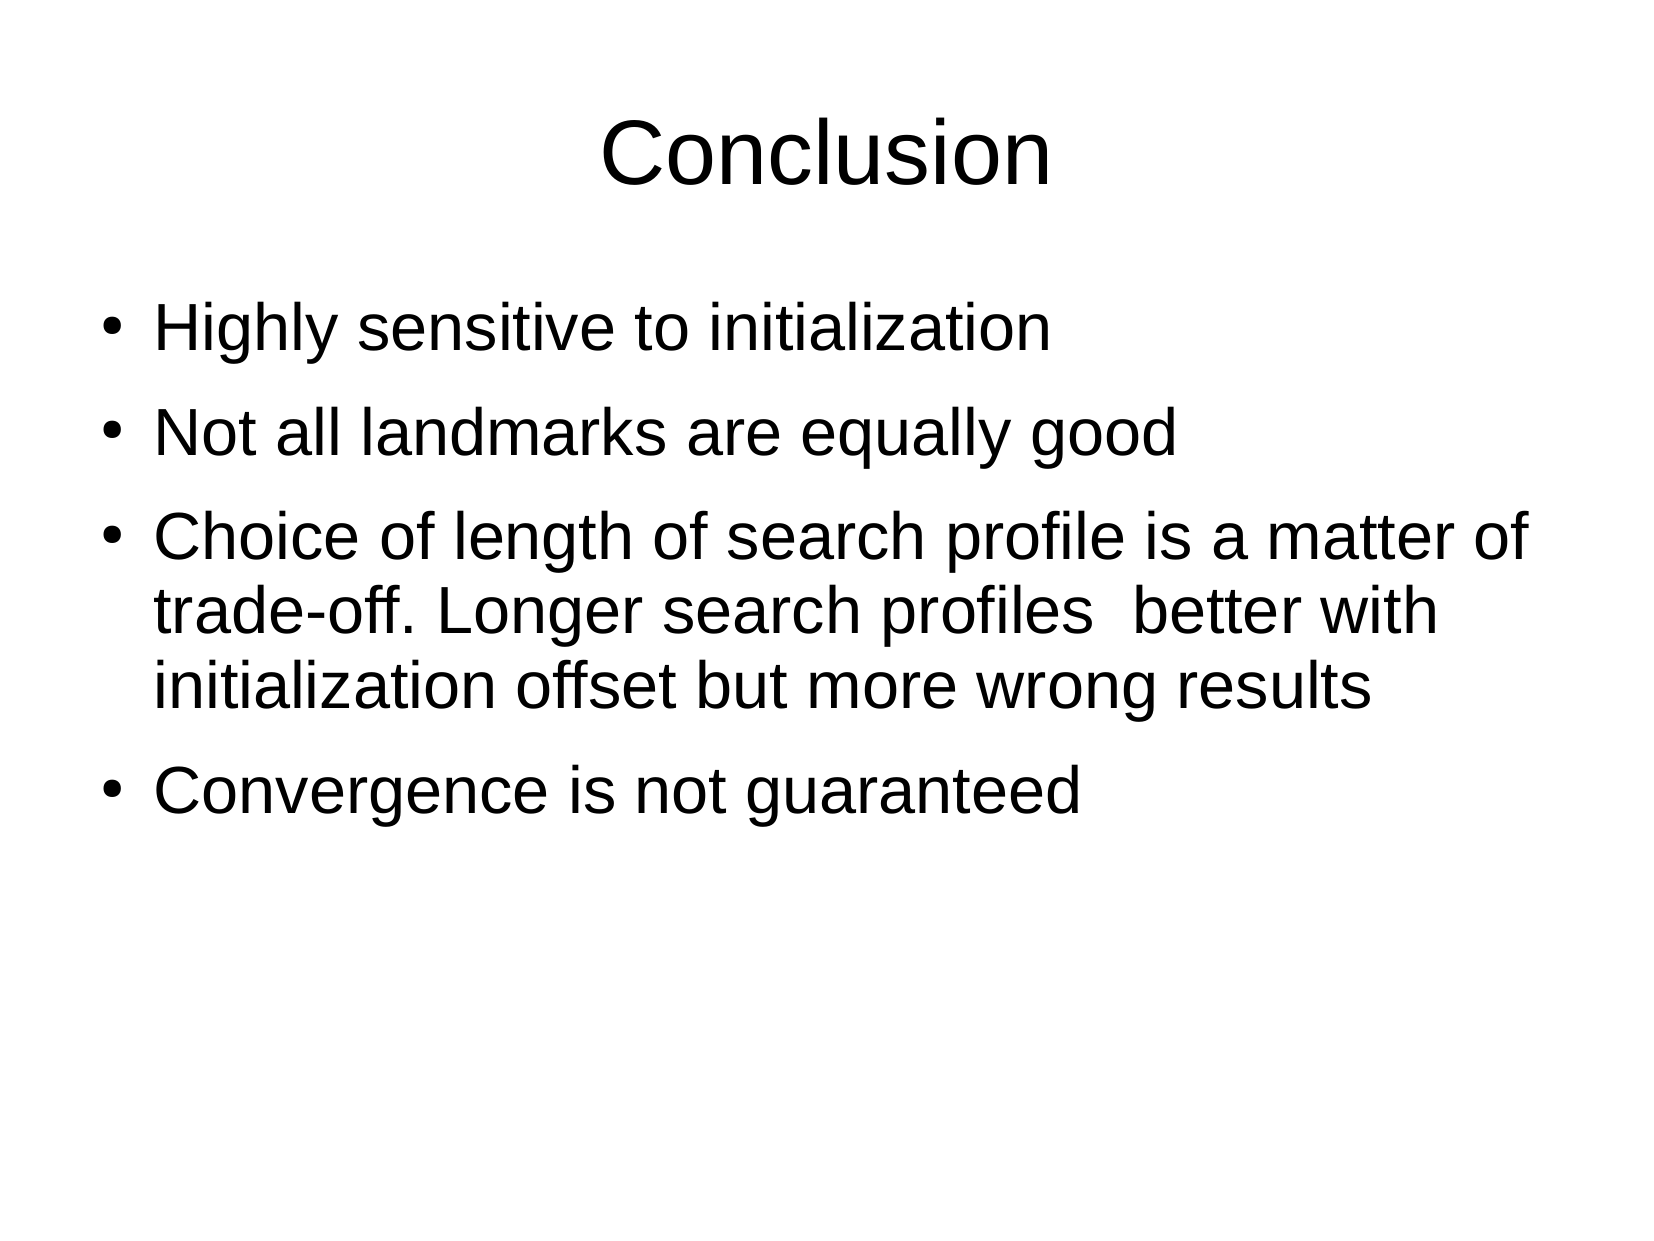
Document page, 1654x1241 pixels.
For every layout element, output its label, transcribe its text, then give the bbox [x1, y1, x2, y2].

list Highly sensitive to initialization Not all landmarks are equally good Choice of length of search profile is a matter of trade-off. Longer search profiles better with initialization offset but more wrong results Convergence is not guaranteed [82, 290, 1571, 1010]
title Conclusion [82, 49, 1571, 257]
